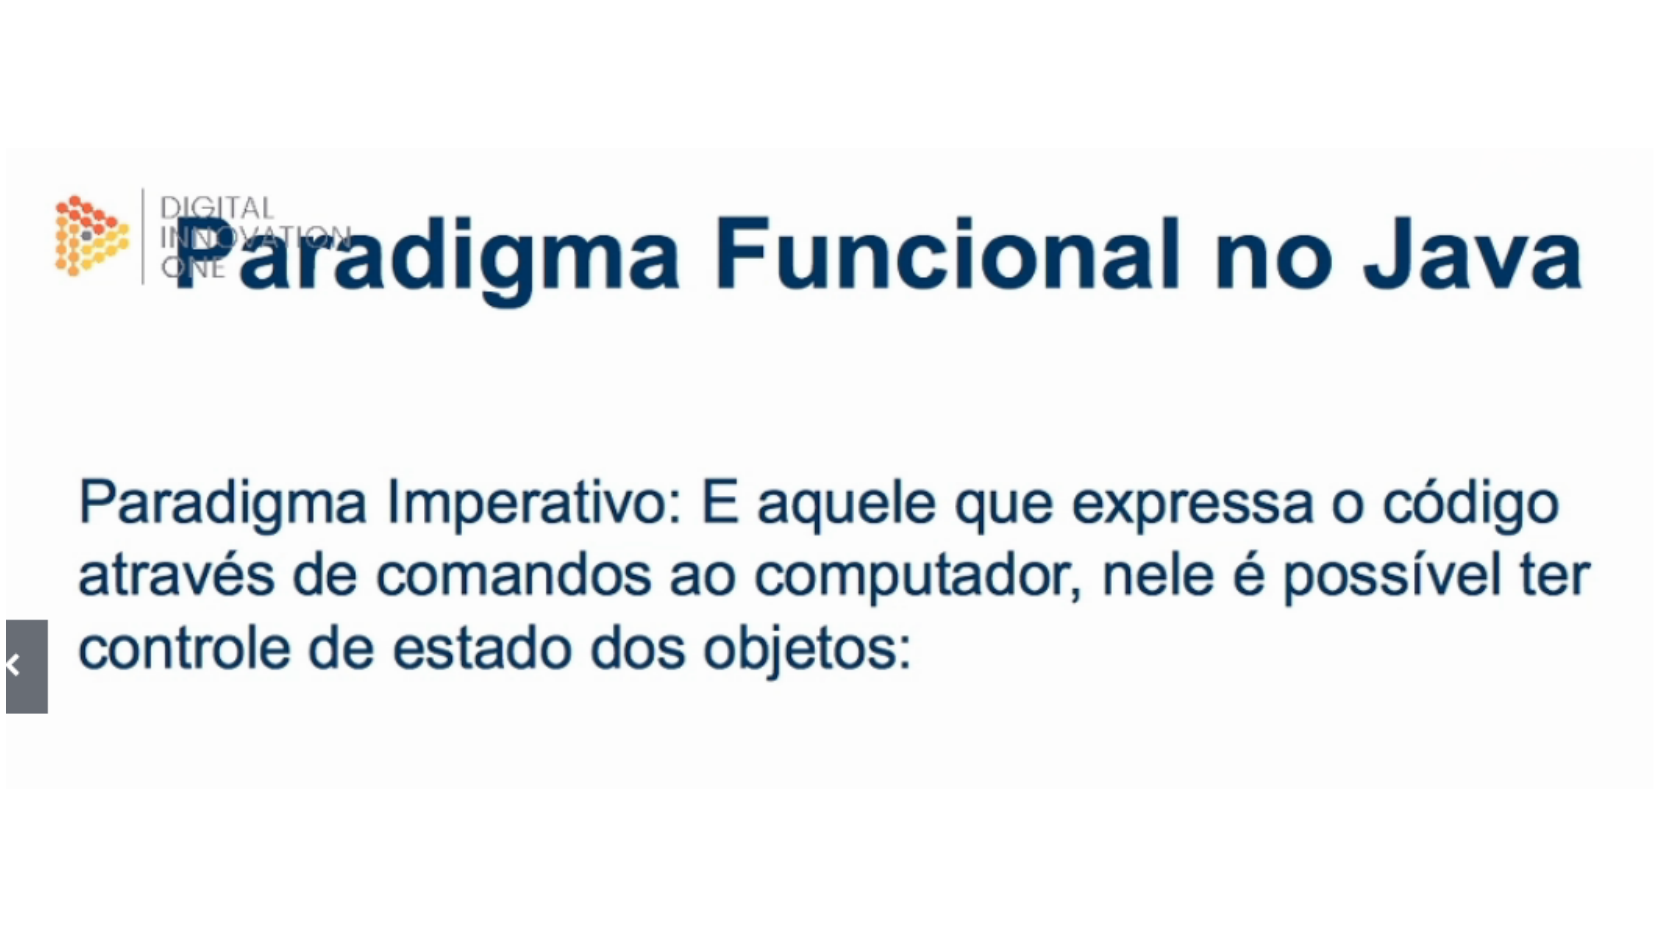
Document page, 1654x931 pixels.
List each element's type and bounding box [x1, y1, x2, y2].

picture [6, 148, 1654, 789]
